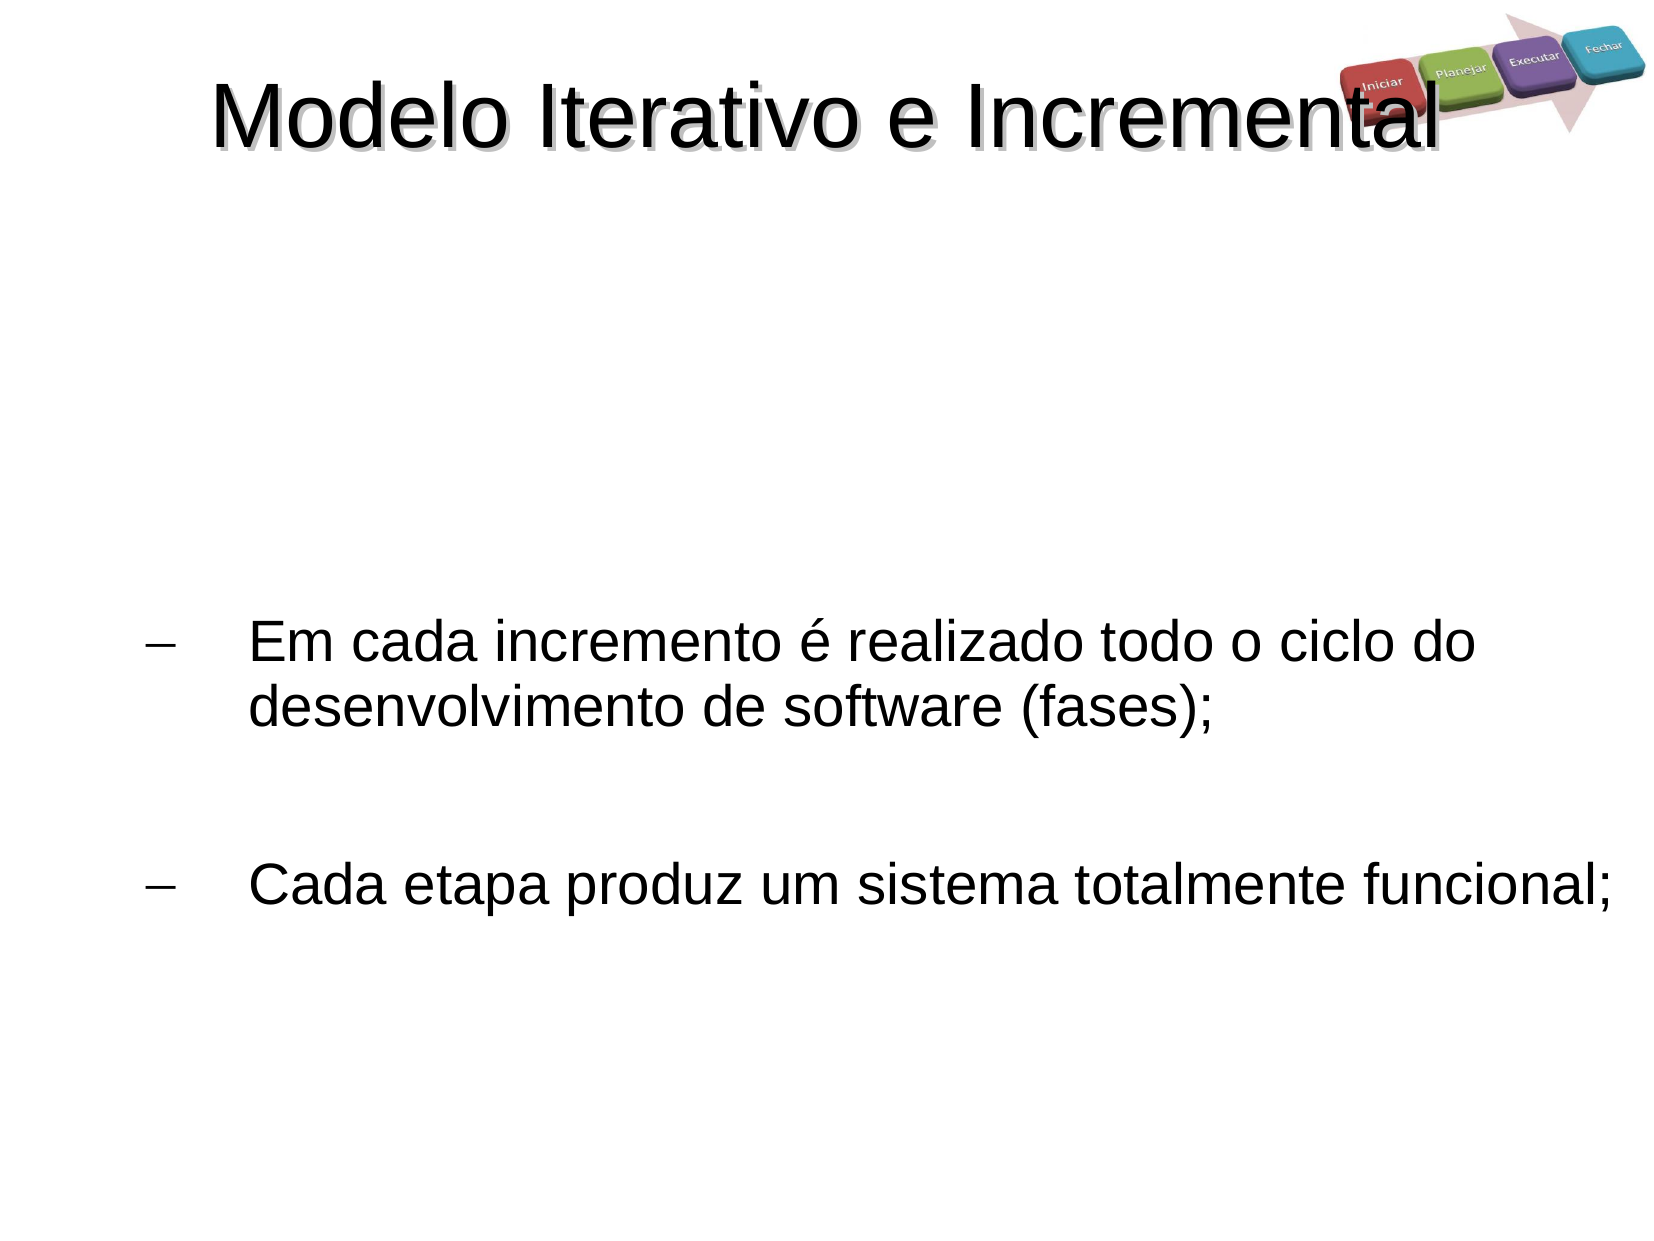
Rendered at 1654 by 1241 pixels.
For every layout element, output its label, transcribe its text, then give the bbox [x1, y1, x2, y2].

title Modelo Iterativo e Incremental [82, 17, 1571, 210]
chart [1334, 13, 1647, 136]
text_box Em cada incremento é realizado todo o ciclo do desenvolvimento de software (fases); Cada etapa produz um sistema totalmente funcional; [70, 253, 1619, 1164]
